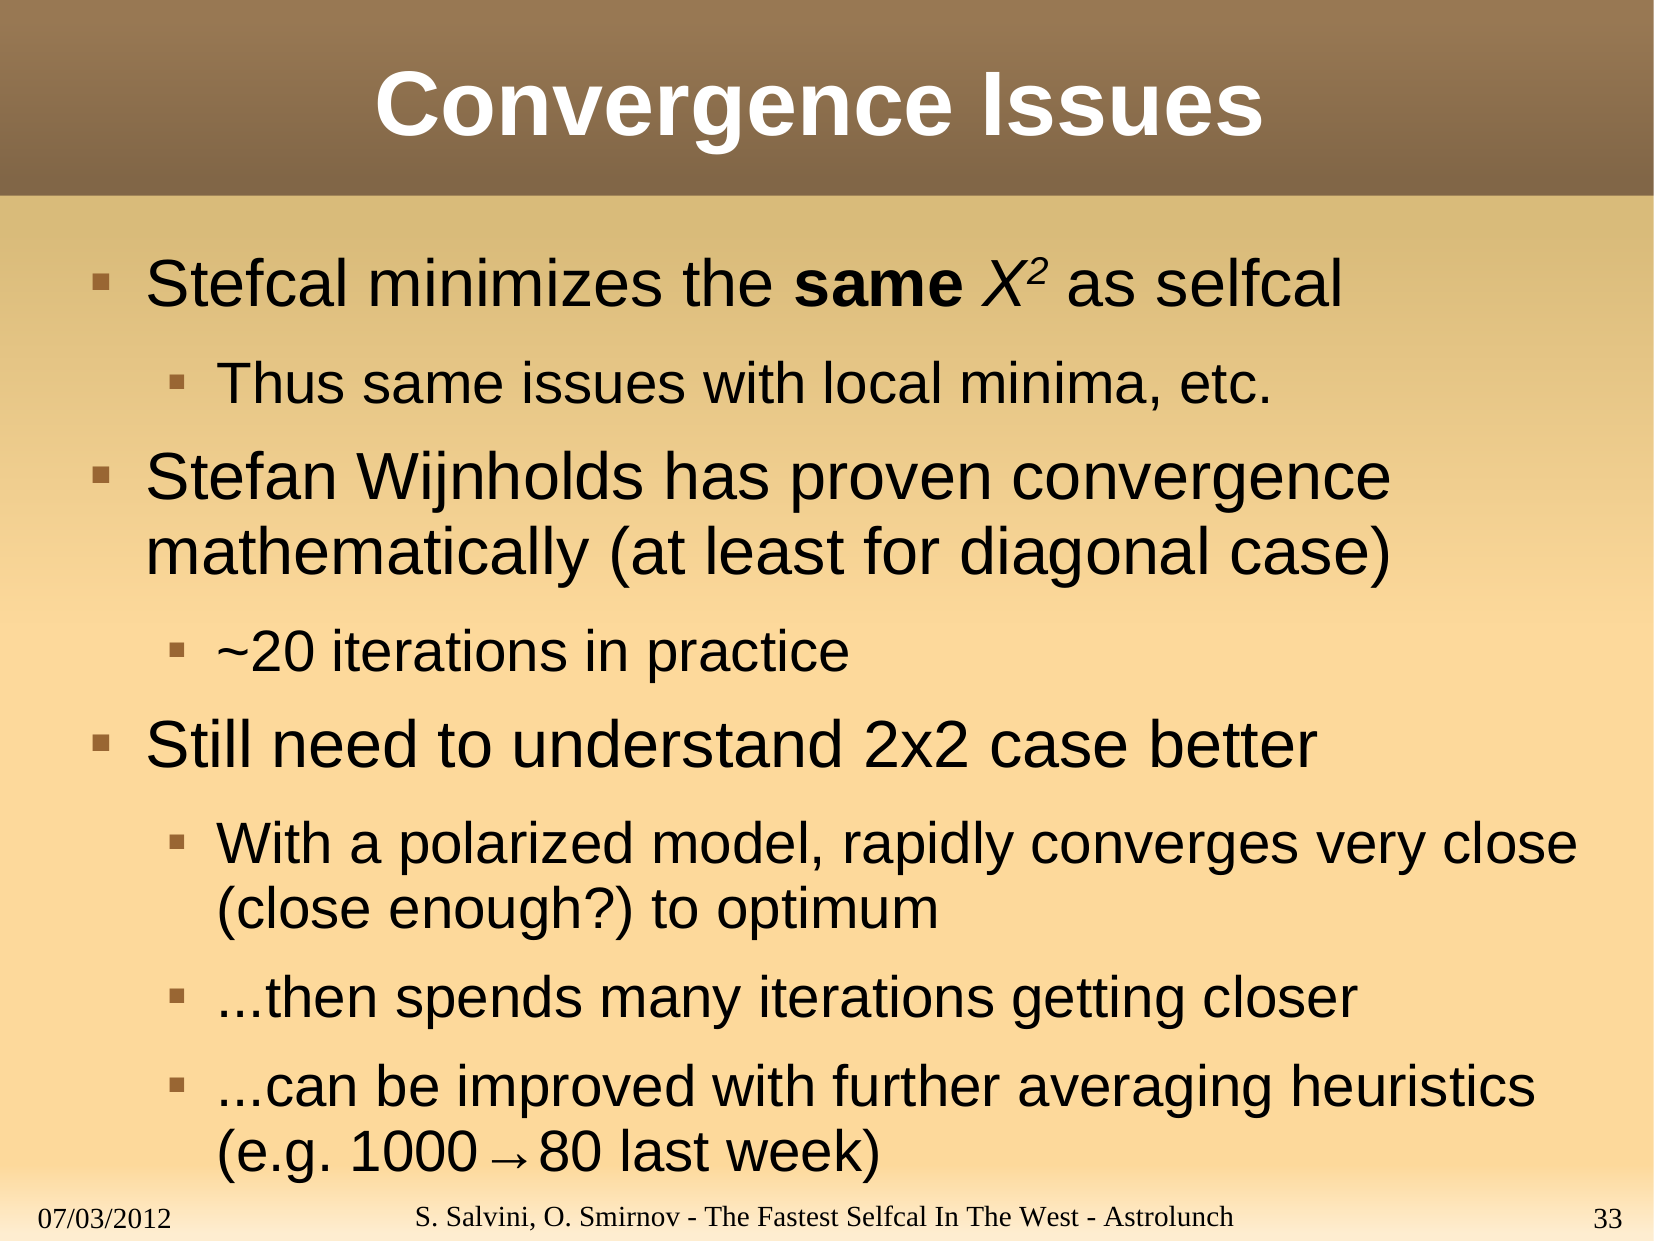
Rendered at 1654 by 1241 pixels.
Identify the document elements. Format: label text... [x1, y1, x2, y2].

title Convergence Issues [76, 7, 1565, 200]
picture [0, 0, 1654, 1241]
list Stefcal minimizes the same Χ2 as selfcal Thus same issues with local minima, etc. Stefan Wijnholds has proven convergence mathematically (at least for diagonal case) ~20 iterations in practice Still need to understand 2x2 case better With a polarized model, rapidly converges very close (close enough?) to optimum ...then spends many iterations getting closer ...can be improved with further averaging heuristics (e.g. 1000→80 last week) [75, 246, 1613, 1187]
